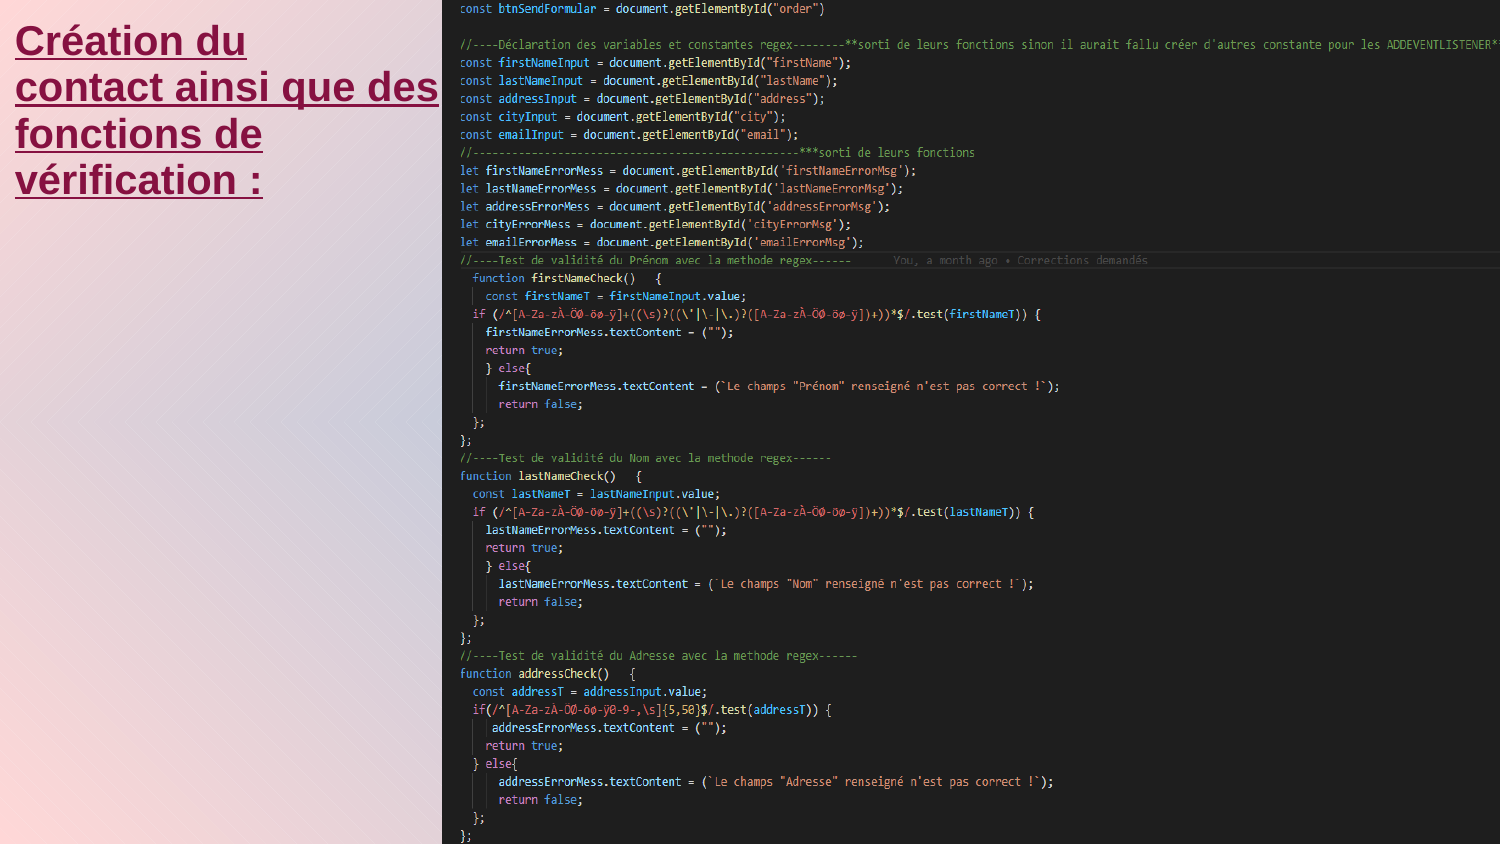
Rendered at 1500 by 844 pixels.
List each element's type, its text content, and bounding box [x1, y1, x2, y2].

text_box Création du contact ainsi que des fonctions de vérification : [0, 10, 442, 212]
picture [442, 0, 1500, 844]
